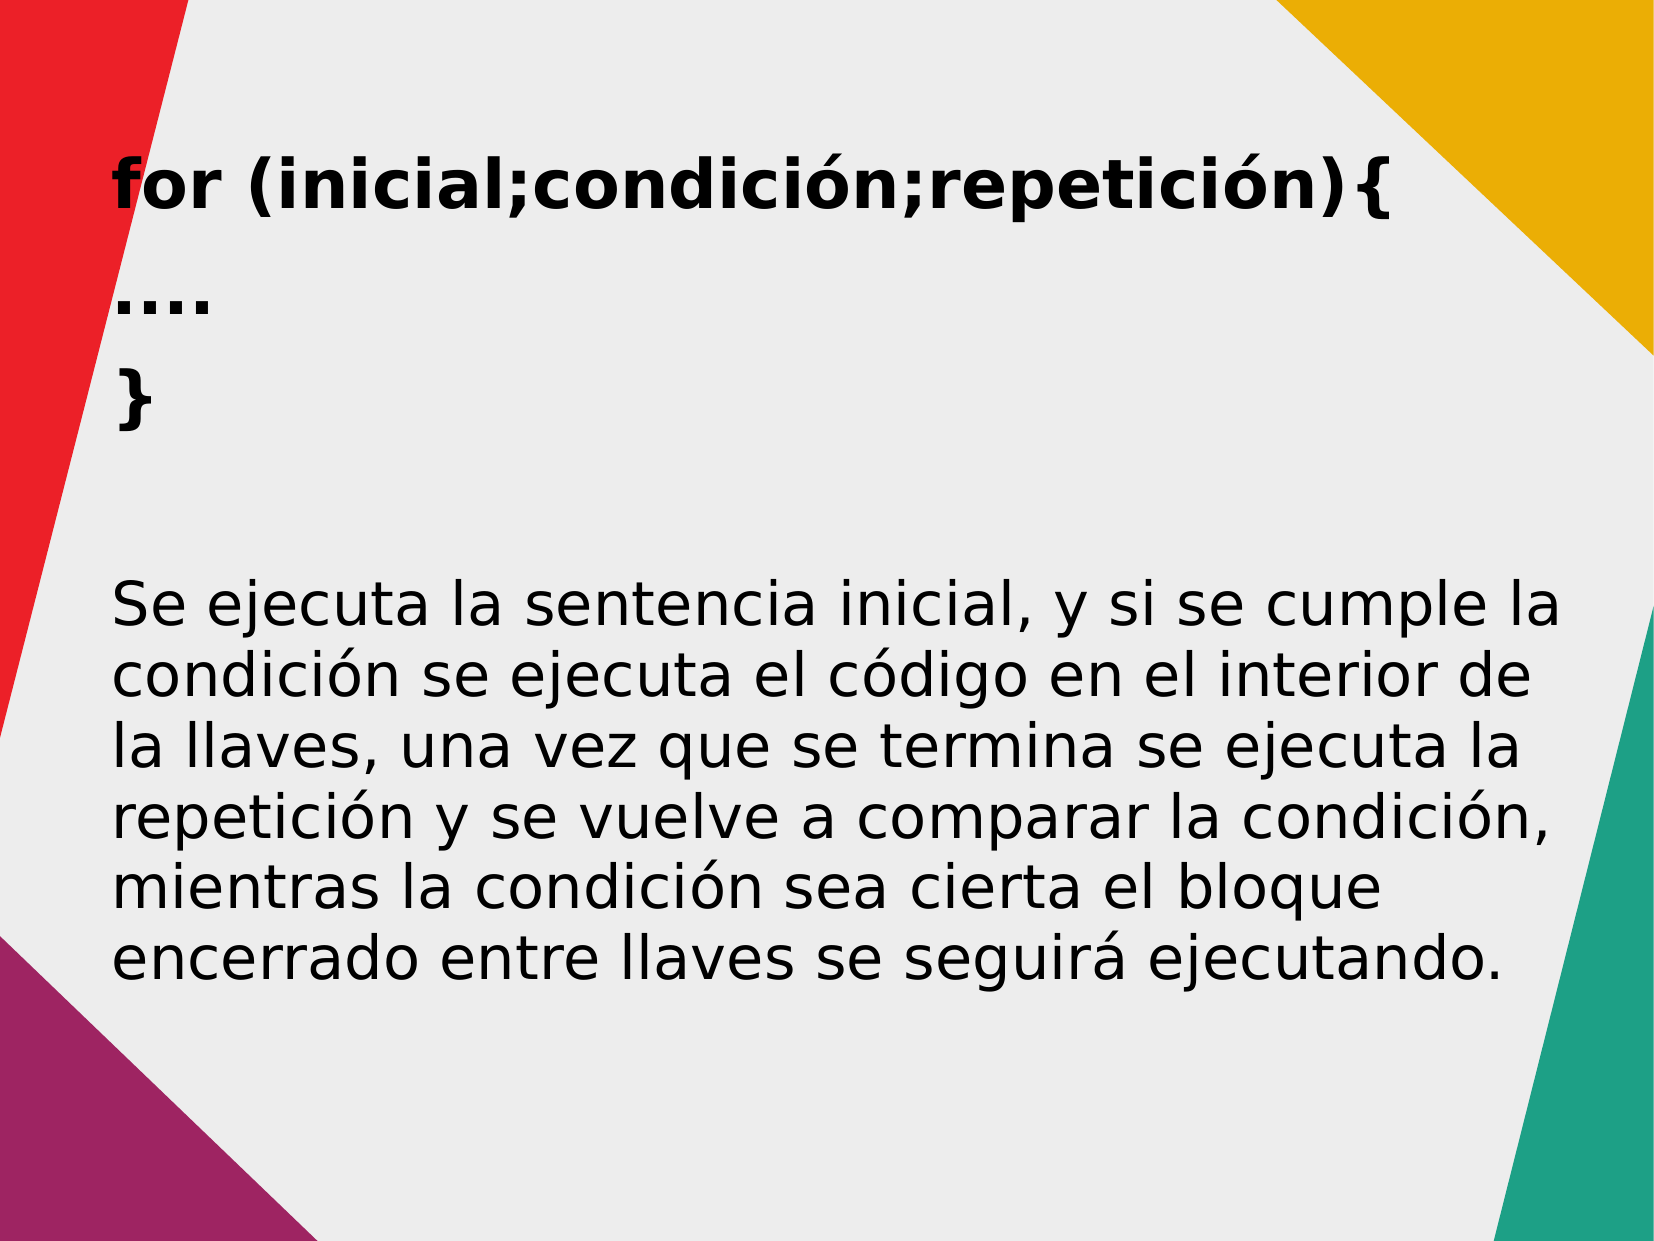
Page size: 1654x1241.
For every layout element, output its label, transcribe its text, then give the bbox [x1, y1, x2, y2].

list for (inicial;condición;repetición){ .... } Se ejecuta la sentencia inicial, y si se cumple la condición se ejecuta el código en el interior de la llaves, una vez que se termina se ejecuta la repetición y se vuelve a comparar la condición, mientras la condición sea cierta el bloque encerrado entre llaves se seguirá ejecutando. [47, 47, 1571, 1010]
